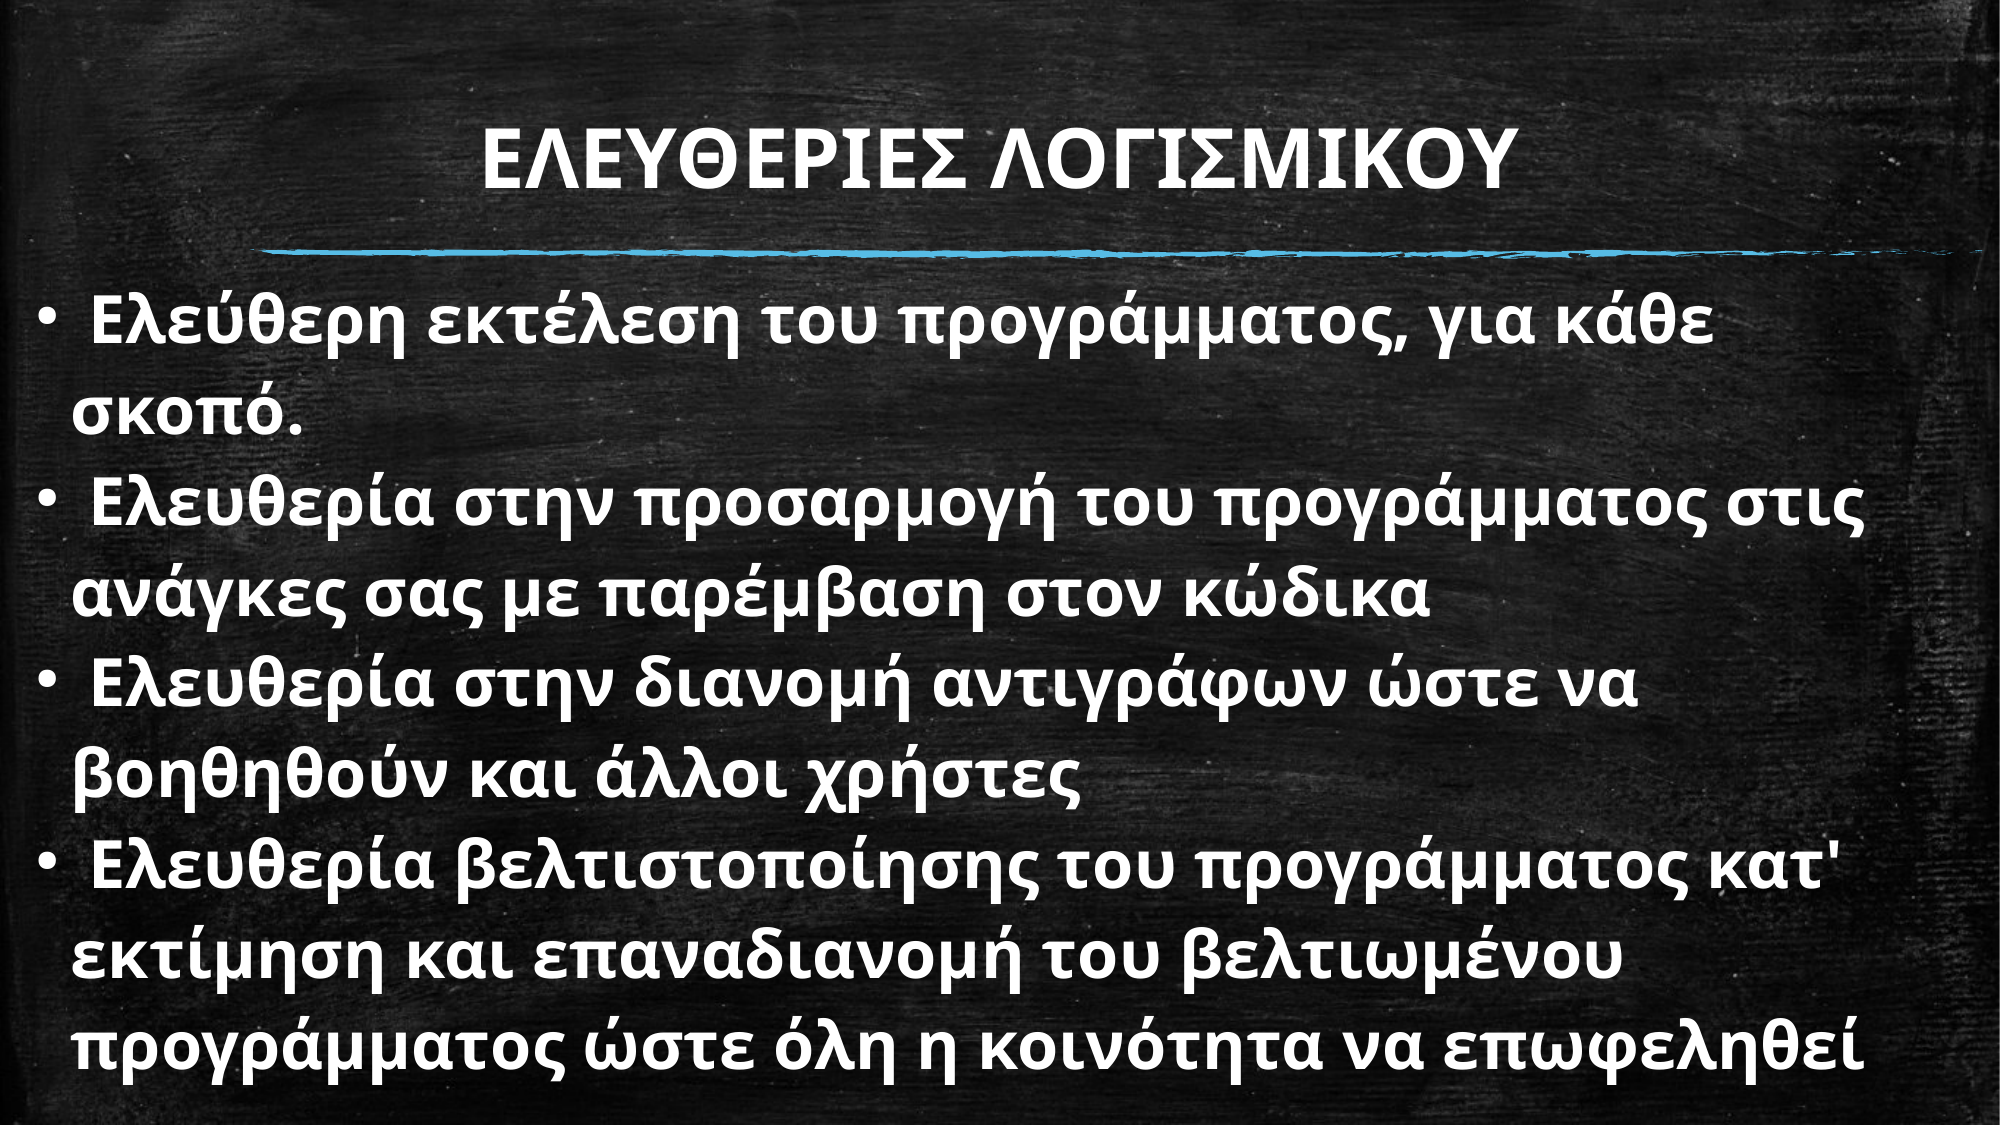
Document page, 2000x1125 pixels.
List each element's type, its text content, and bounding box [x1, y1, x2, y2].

title ΕΛΕΥΘΕΡΙΕΣ ΛΟΓΙΣΜΙΚΟΥ [249, 45, 1750, 211]
subtitle Ελεύθερη εκτέλεση του προγράμματος, για κάθε σκοπό. Ελευθερία στην προσαρμογή του προγράμματος στις ανάγκες σας με παρέμβαση στον κώδικα Ελευθερία στην διανομή αντιγράφων ώστε να βοηθηθούν και άλλοι χρήστες Ελευθερία βελτιστοποίησης του προγράμματος κατ' εκτίμηση και επαναδιανομή του βελτιωμένου προγράμματος ώστε όλη η κοινότητα να επωφεληθεί [35, 211, 1949, 1125]
picture [0, 0, 2000, 1125]
